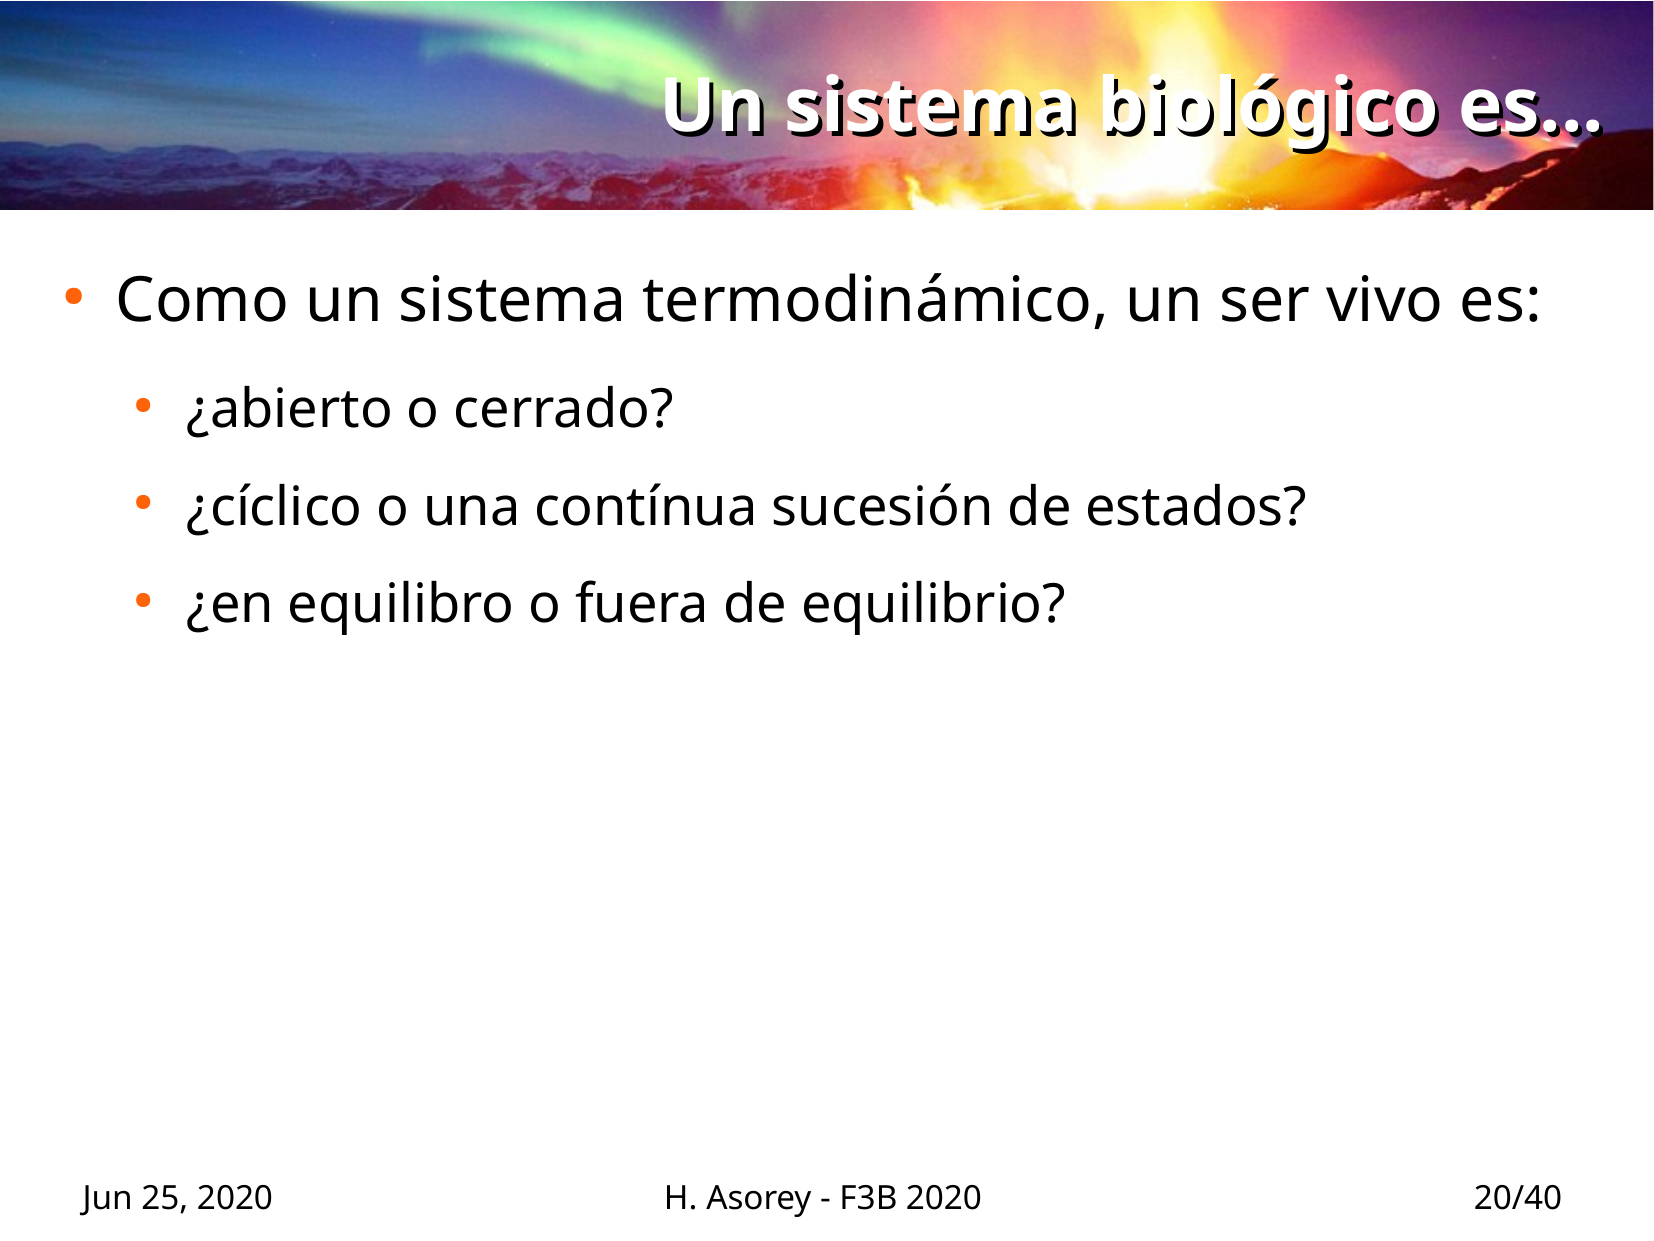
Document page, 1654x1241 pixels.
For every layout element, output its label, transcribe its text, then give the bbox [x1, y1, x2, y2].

picture [0, 1, 1654, 210]
title Un sistema biológico es... [45, 15, 1606, 191]
list Como un sistema termodinámico, un ser vivo es: ¿abierto o cerrado? ¿cíclico o una contínua sucesión de estados? ¿en equilibro o fuera de equilibrio? [45, 255, 1606, 1156]
